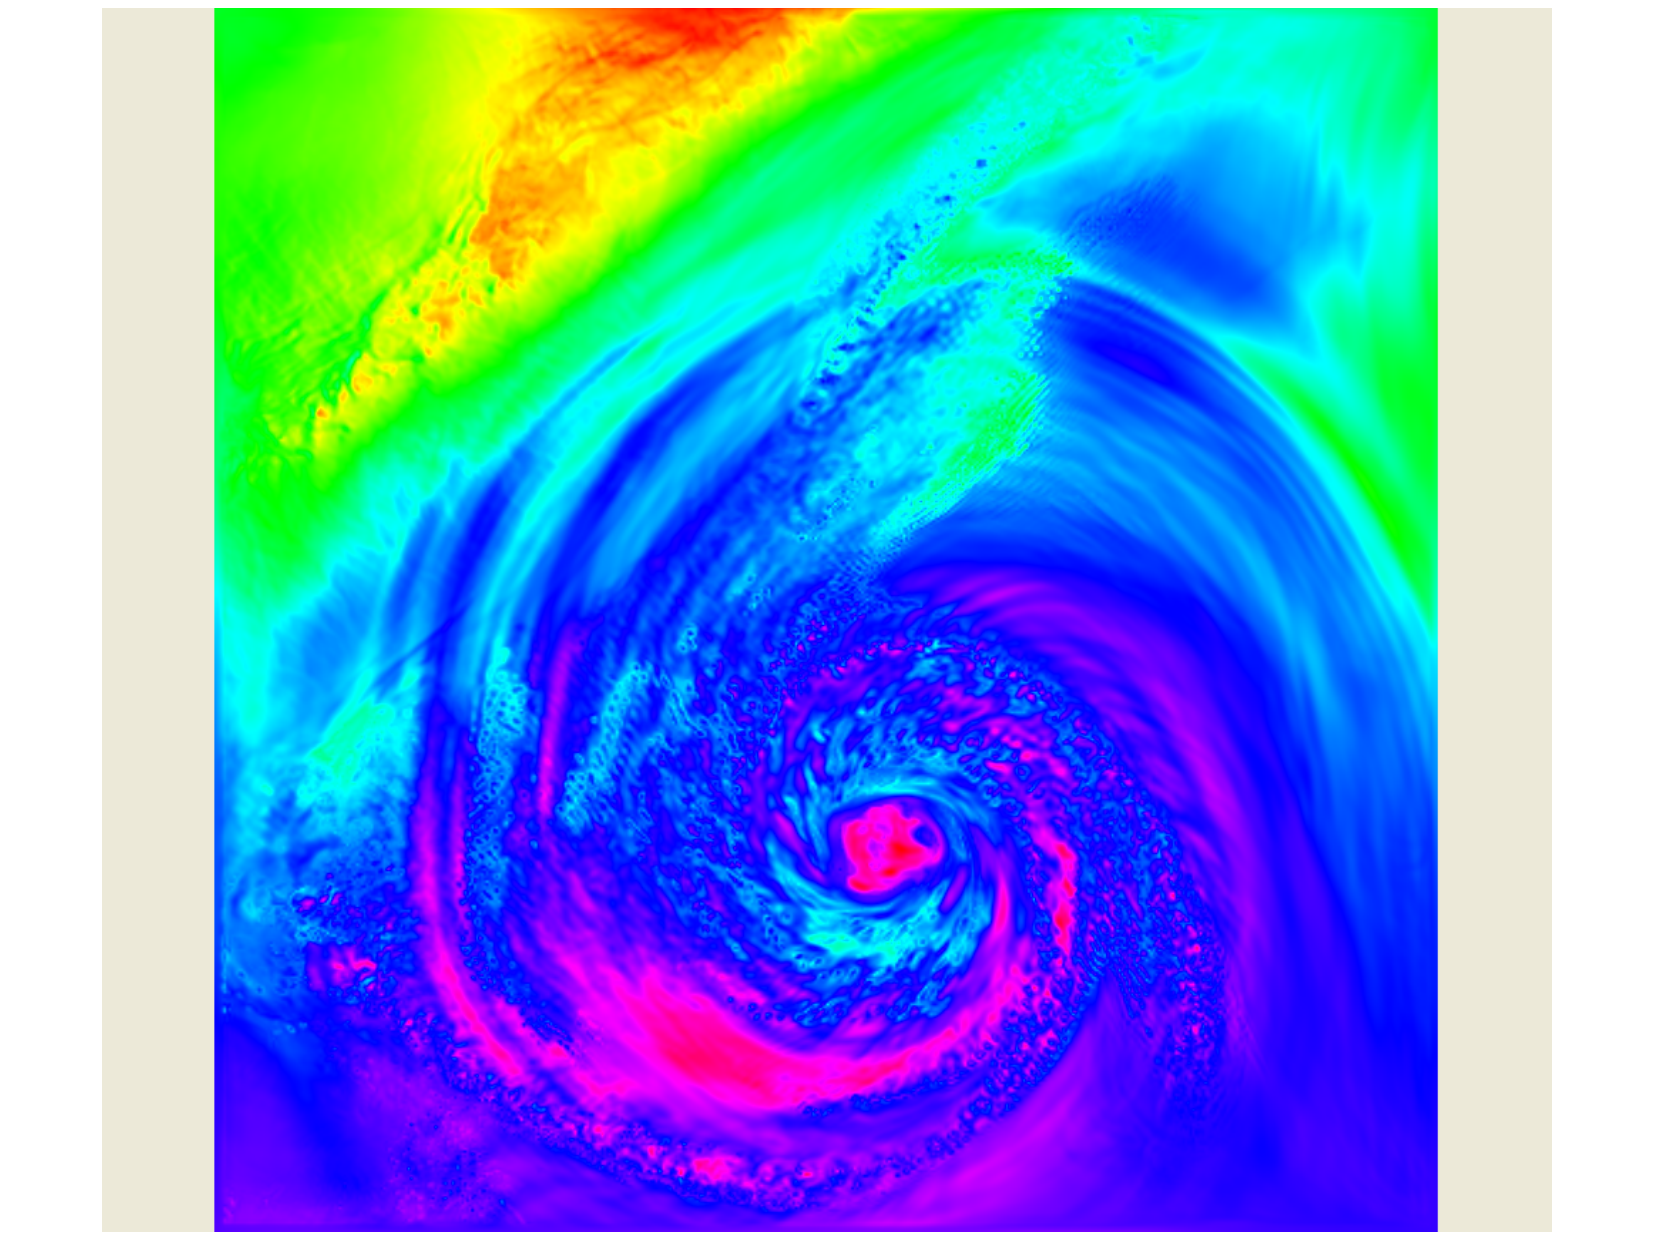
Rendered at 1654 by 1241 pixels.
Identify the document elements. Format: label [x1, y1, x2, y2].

picture [102, 8, 1552, 1232]
